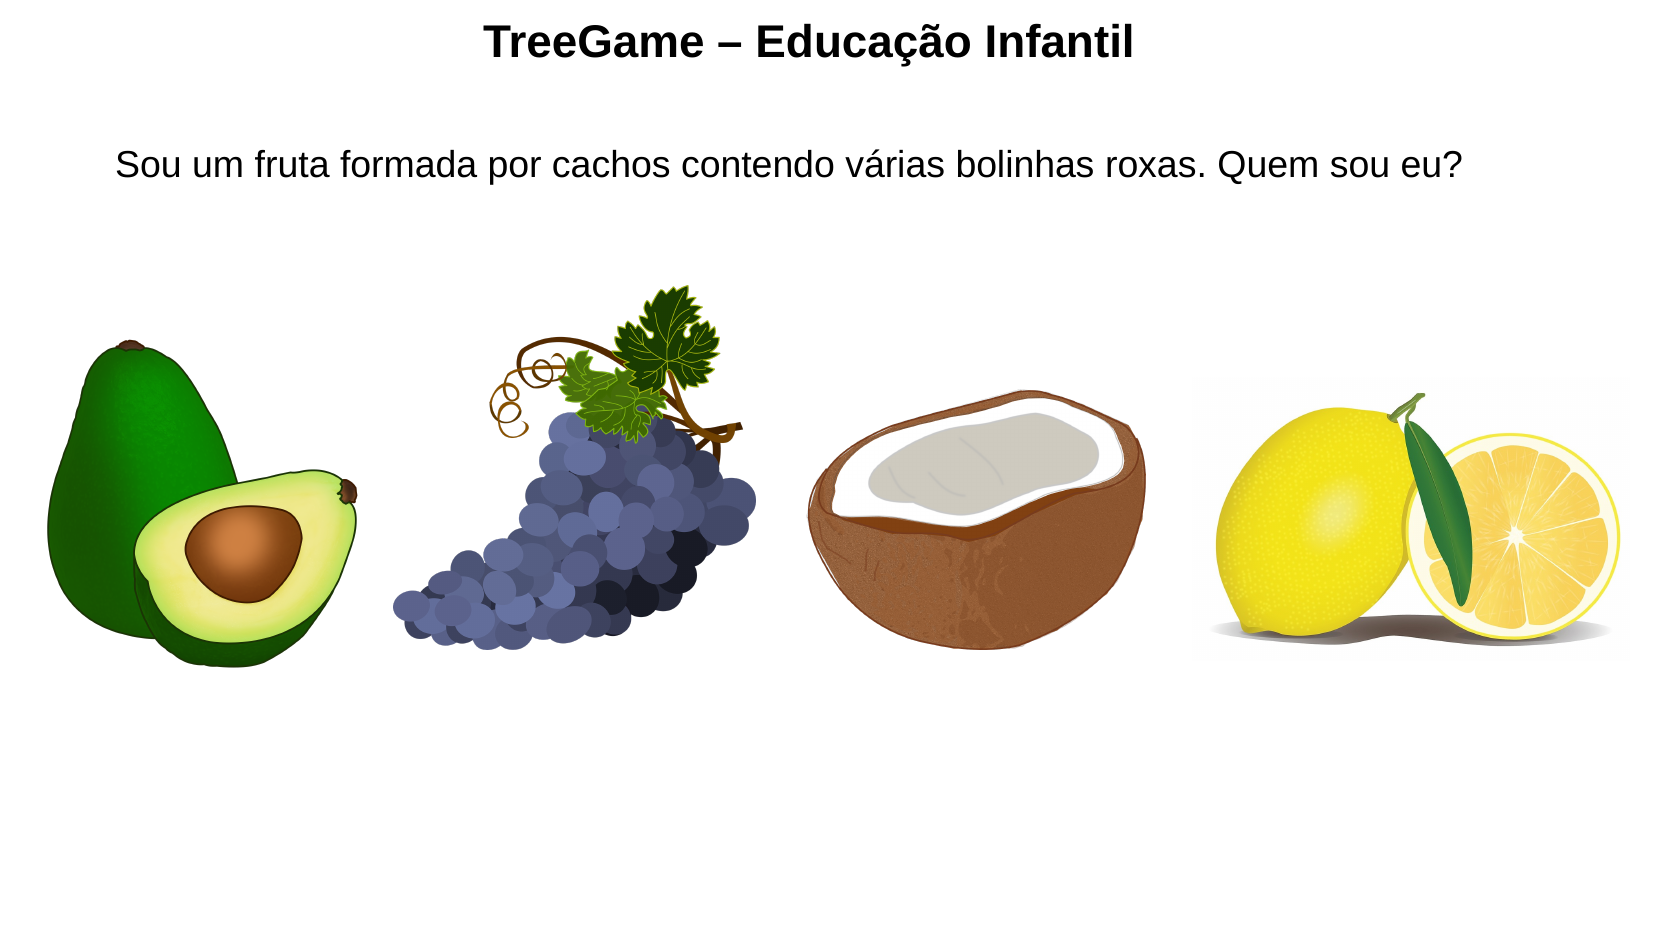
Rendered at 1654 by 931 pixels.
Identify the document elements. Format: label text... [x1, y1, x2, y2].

picture [393, 285, 756, 650]
picture [11, 318, 378, 686]
text_box Sou um fruta formada por cachos contendo várias bolinhas roxas. Quem sou eu? [100, 135, 1589, 237]
title TreeGame – Educação Infantil [248, 11, 1371, 71]
picture [1192, 377, 1630, 661]
picture [806, 389, 1146, 650]
